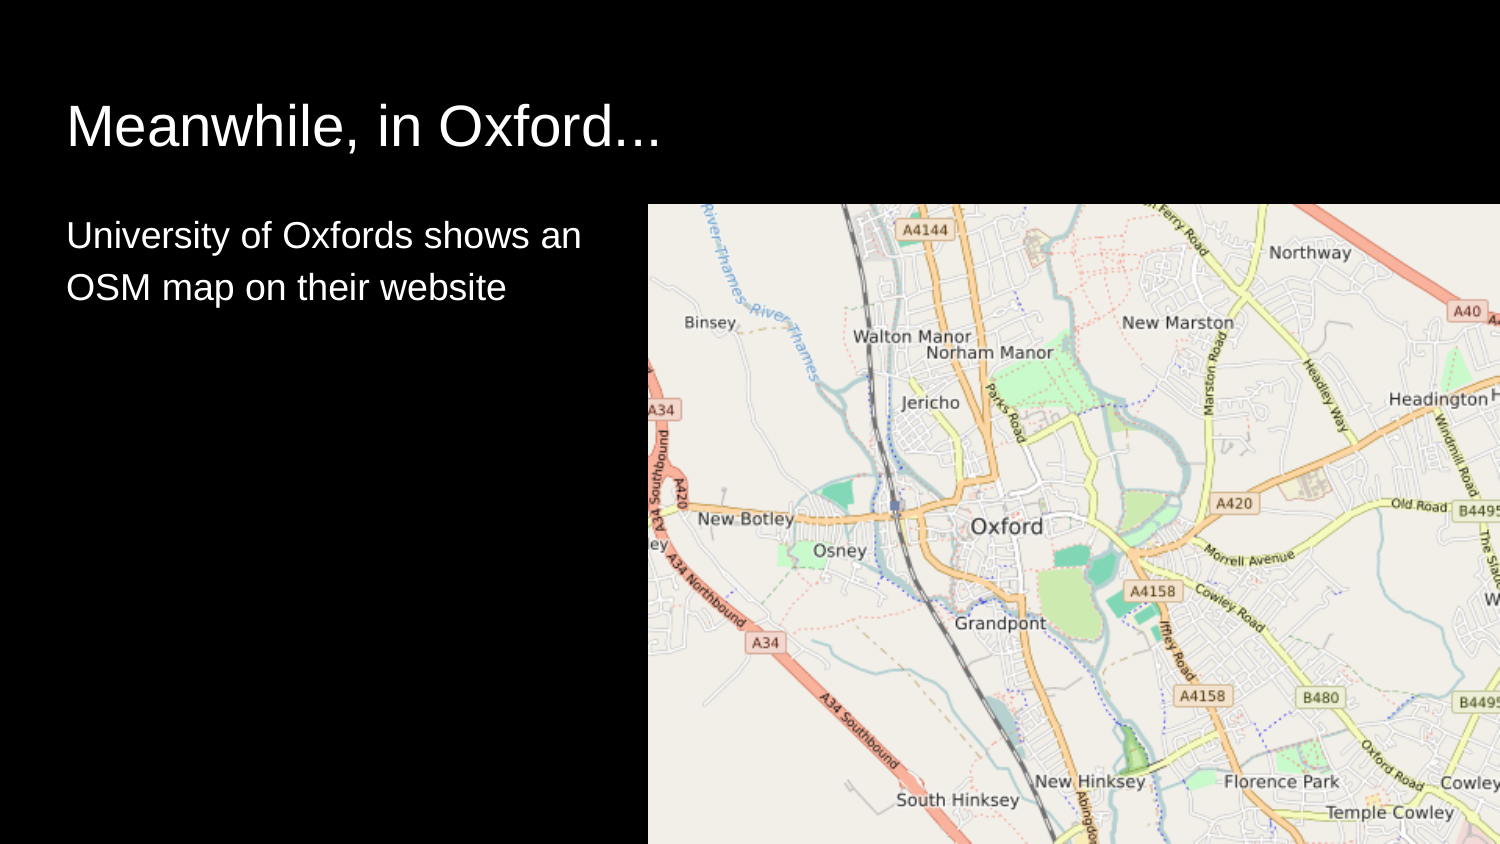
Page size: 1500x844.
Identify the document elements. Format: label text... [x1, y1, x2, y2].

picture [648, 204, 1500, 844]
title Meanwhile, in Oxford... [51, 72, 1449, 167]
list University of Oxfords shows an OSM map on their website [51, 189, 611, 750]
